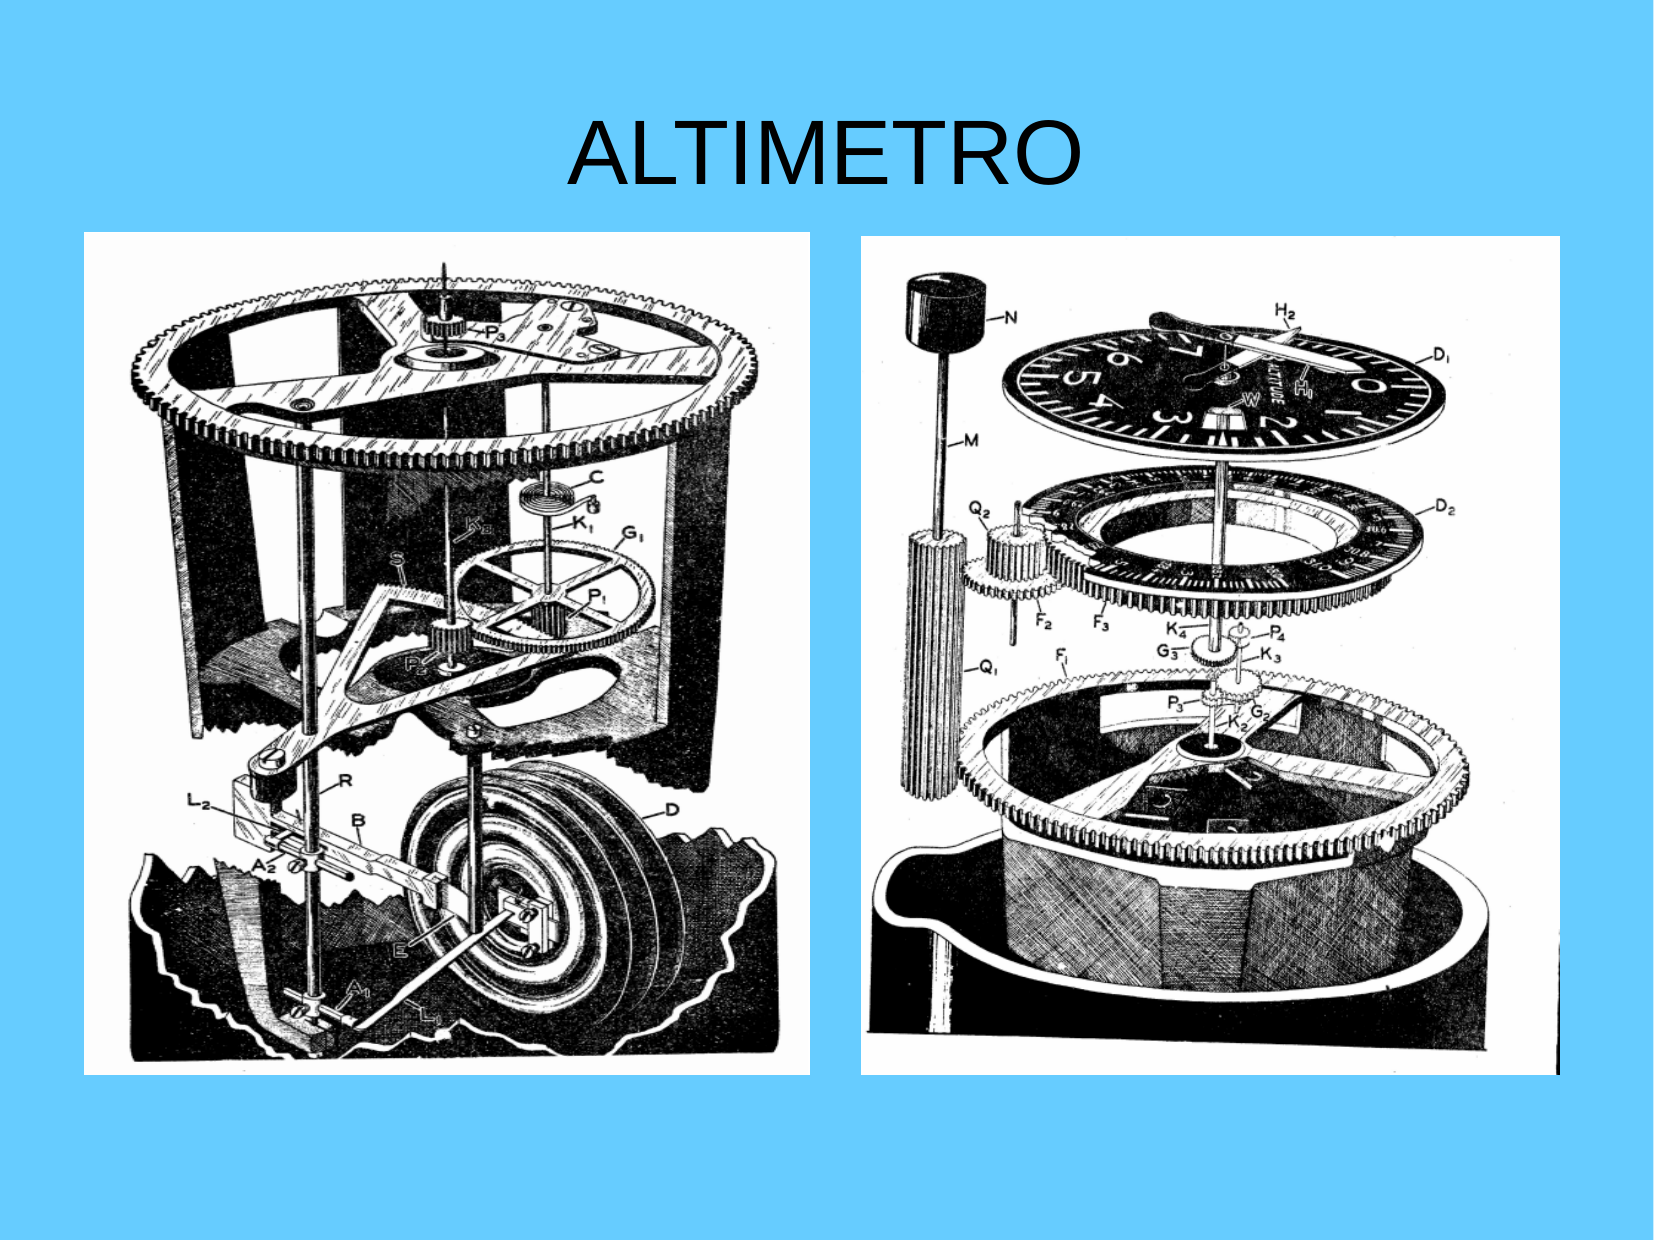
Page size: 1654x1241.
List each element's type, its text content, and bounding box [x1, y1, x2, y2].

picture [84, 232, 810, 1075]
picture [861, 236, 1560, 1075]
title ALTIMETRO [82, 49, 1571, 257]
